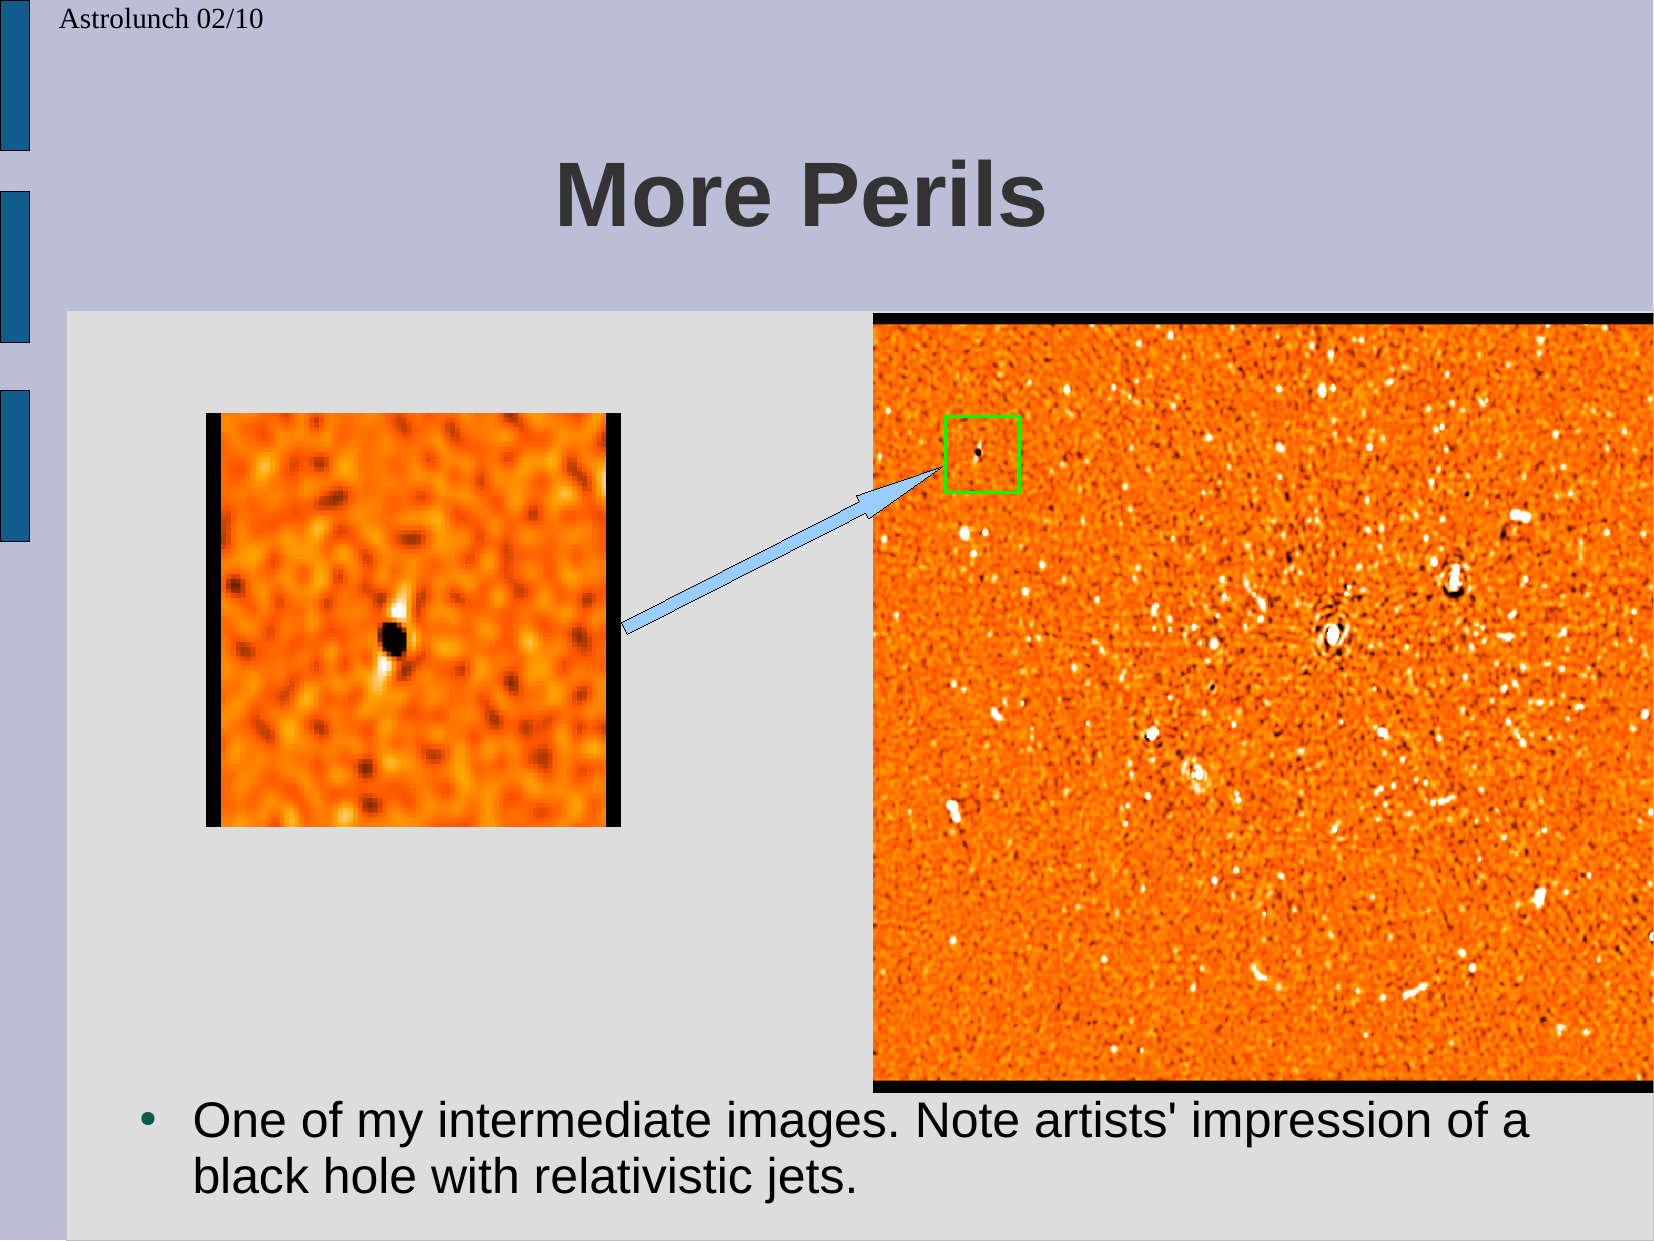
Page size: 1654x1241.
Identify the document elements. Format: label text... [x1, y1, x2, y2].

picture [873, 313, 1654, 1093]
text_box [621, 466, 943, 635]
picture [206, 413, 621, 827]
title More Perils [121, 98, 1534, 291]
list One of my intermediate images. Note artists' impression of a black hole with relativistic jets. [121, 1092, 1534, 1241]
